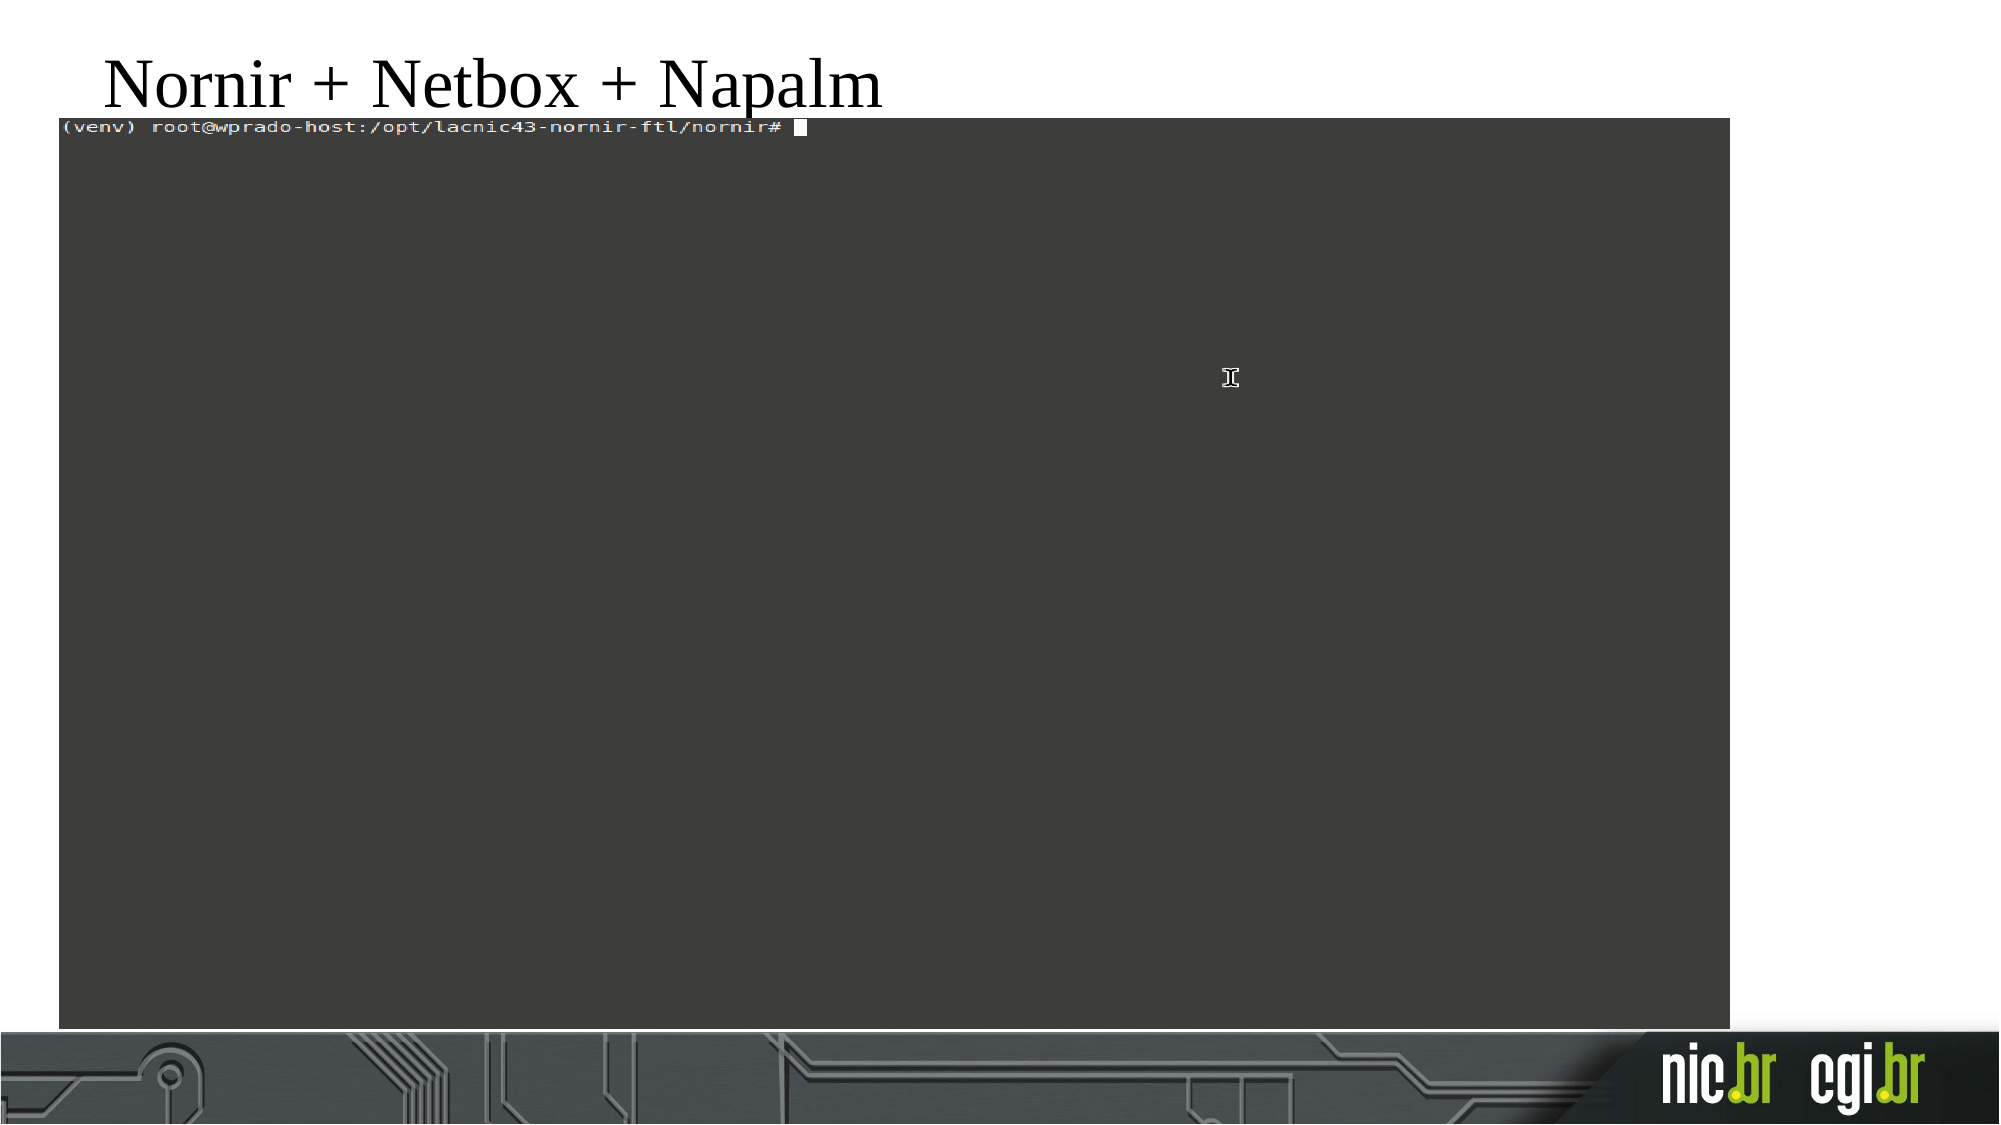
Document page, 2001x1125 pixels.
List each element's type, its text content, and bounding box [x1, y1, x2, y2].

text_box [59, 118, 1731, 1030]
title Nornir + Netbox + Napalm [78, 36, 1923, 122]
picture [0, 0, 1999, 1124]
